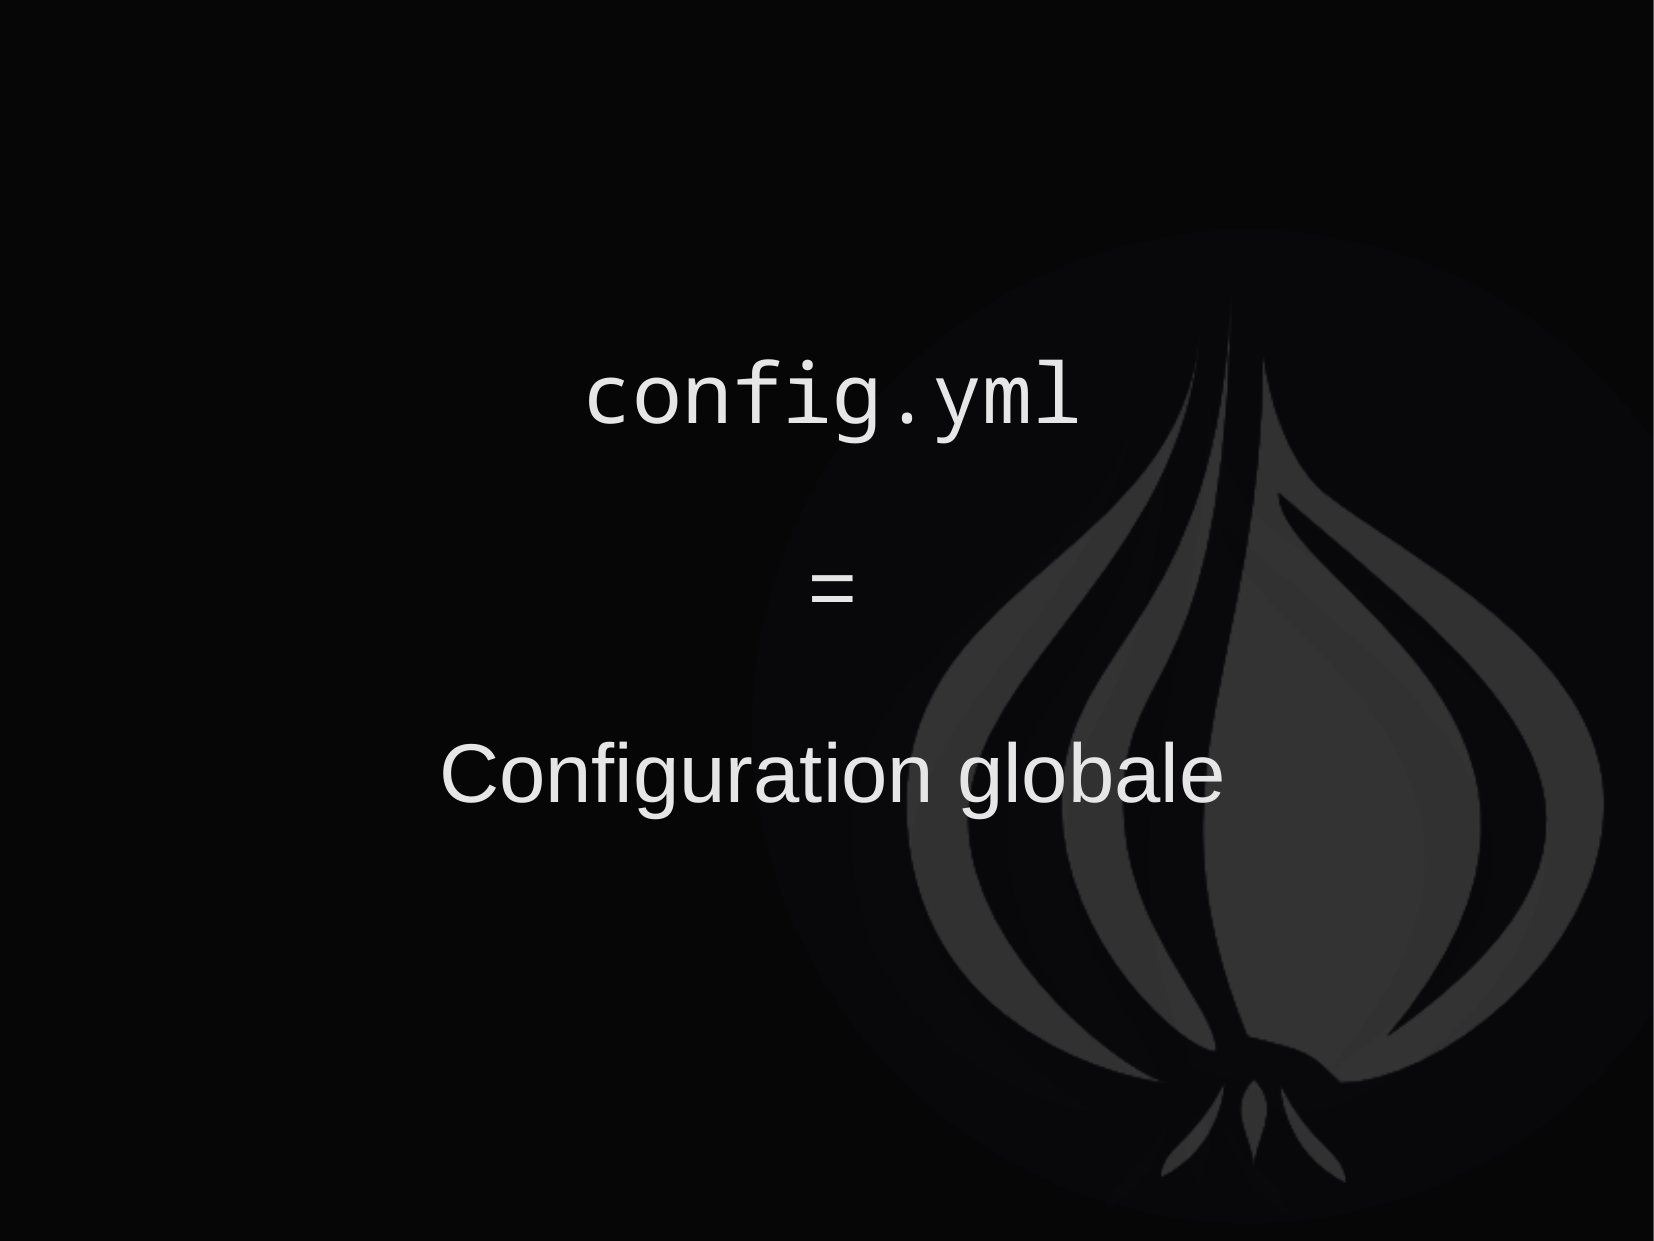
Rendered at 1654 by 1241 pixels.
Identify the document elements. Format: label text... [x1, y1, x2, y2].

picture [0, 0, 1654, 1241]
subtitle config.yml = Configuration globale [88, 214, 1577, 1034]
